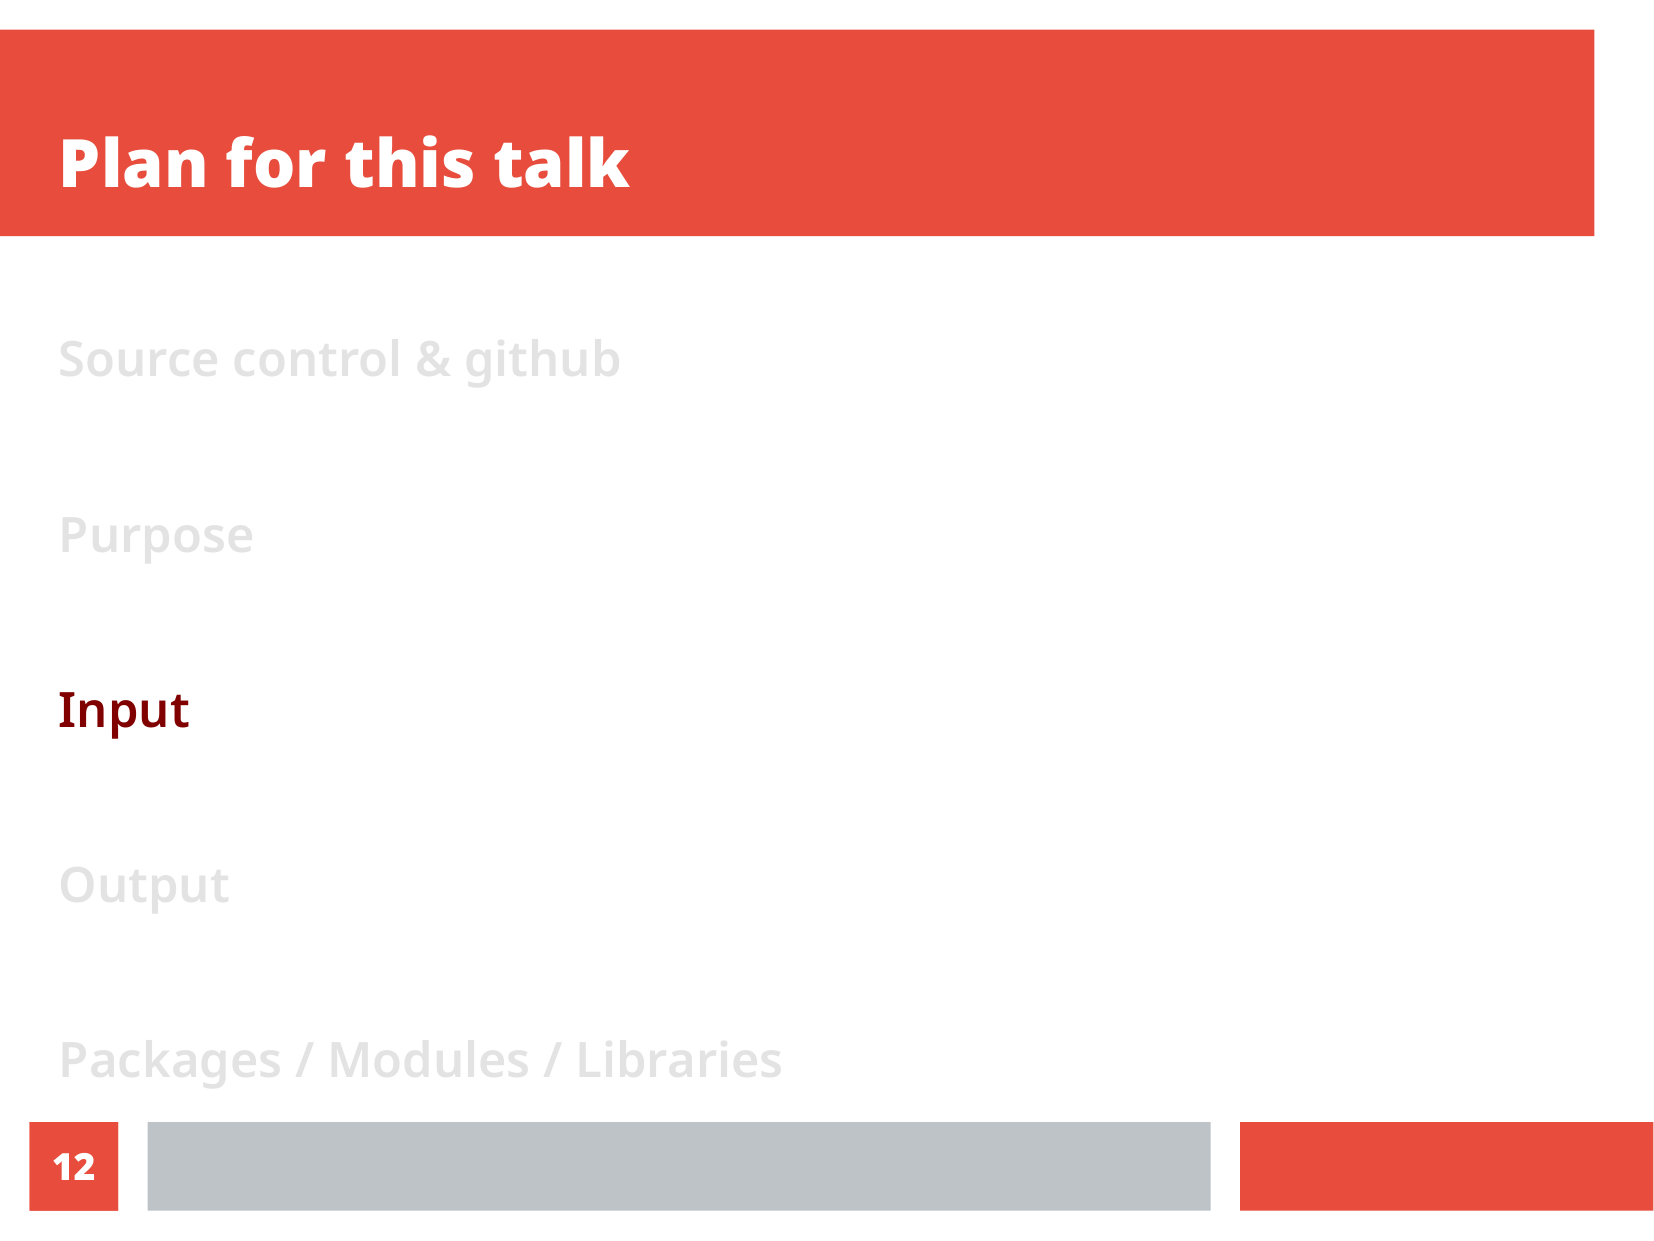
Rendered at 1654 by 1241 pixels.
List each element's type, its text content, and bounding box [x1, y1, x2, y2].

title Plan for this talk [59, 59, 1595, 207]
list Source control & github Purpose Input Output Packages / Modules / Libraries [59, 324, 1565, 1093]
